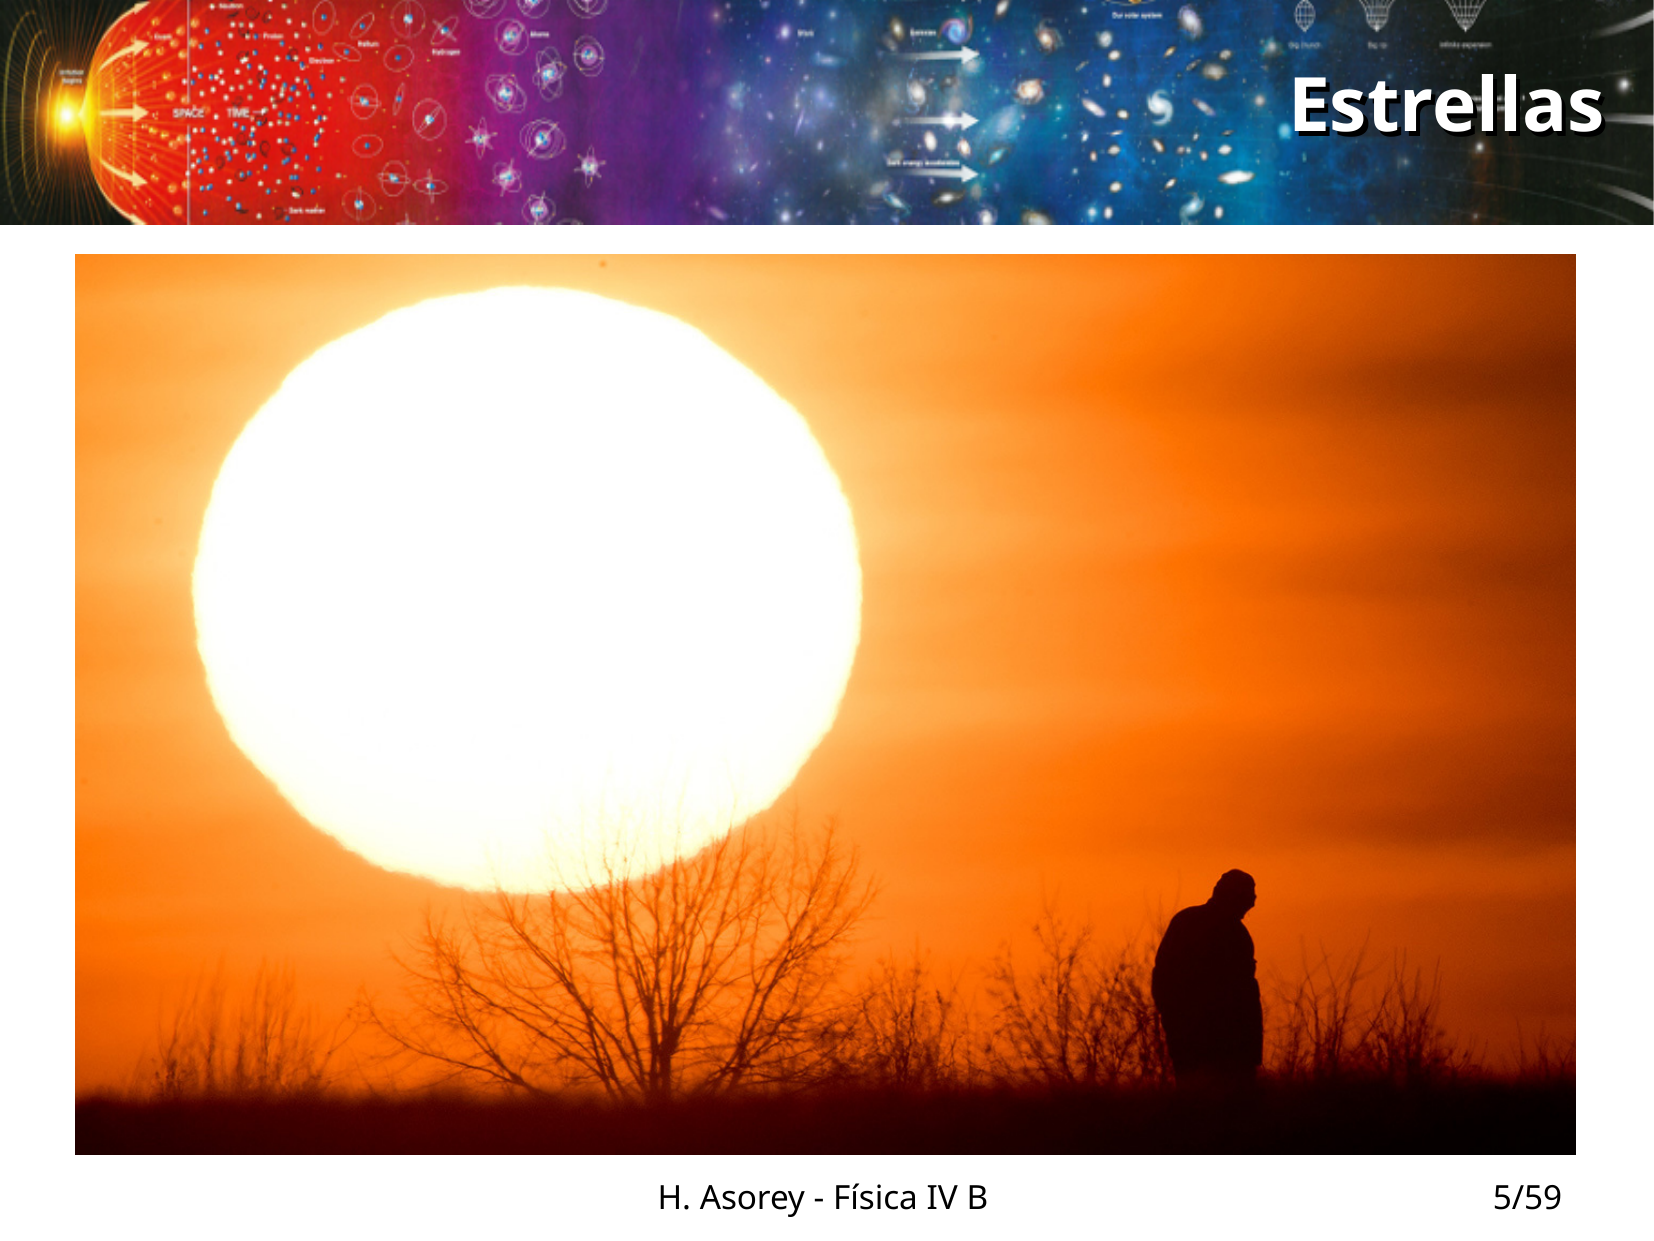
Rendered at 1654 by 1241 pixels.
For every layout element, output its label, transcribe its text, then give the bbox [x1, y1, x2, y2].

picture [75, 254, 1576, 1156]
picture [0, 0, 1654, 225]
title Estrellas [45, 15, 1606, 191]
